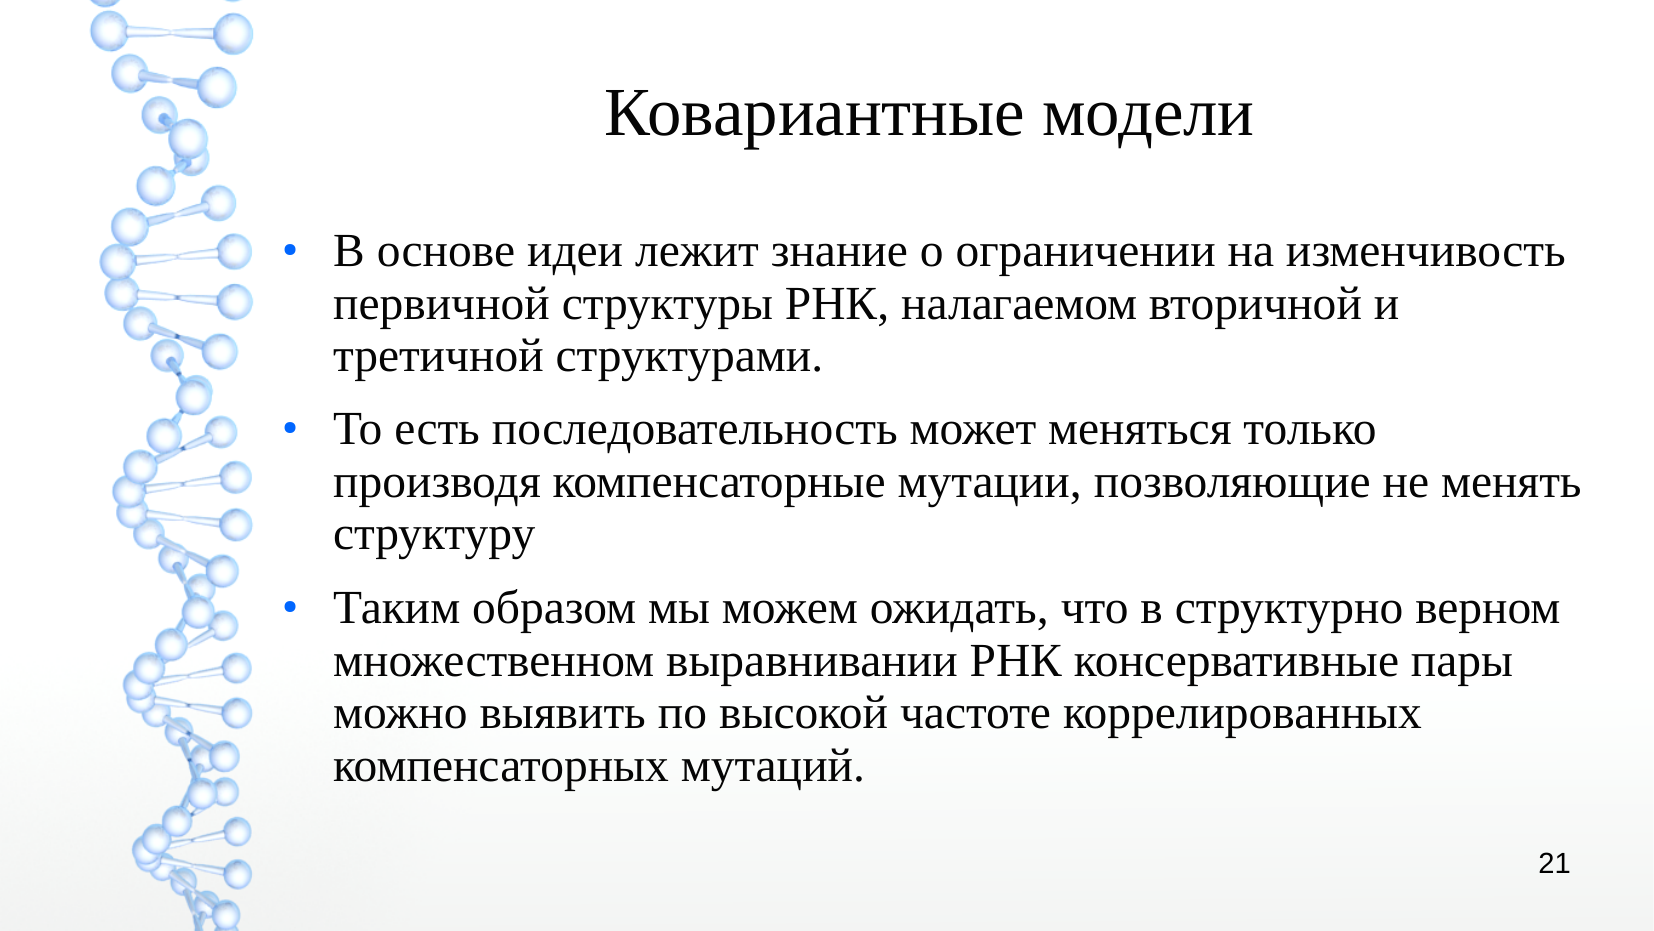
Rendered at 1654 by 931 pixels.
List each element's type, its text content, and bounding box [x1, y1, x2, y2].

title Ковариантные модели [265, 35, 1595, 189]
picture [0, 0, 1654, 931]
list В основе идеи лежит знание о ограничении на изменчивость первичной структуры РНК, налагаемом вторичной и третичной структурами. То есть последовательность может меняться только производя компенсаторные мутации, позволяющие не менять структуру Таким образом мы можем ожидать, что в структурно верном множественном выравнивании РНК консервативные пары можно выявить по высокой частоте коррелированных компенсаторных мутаций. [265, 224, 1595, 792]
